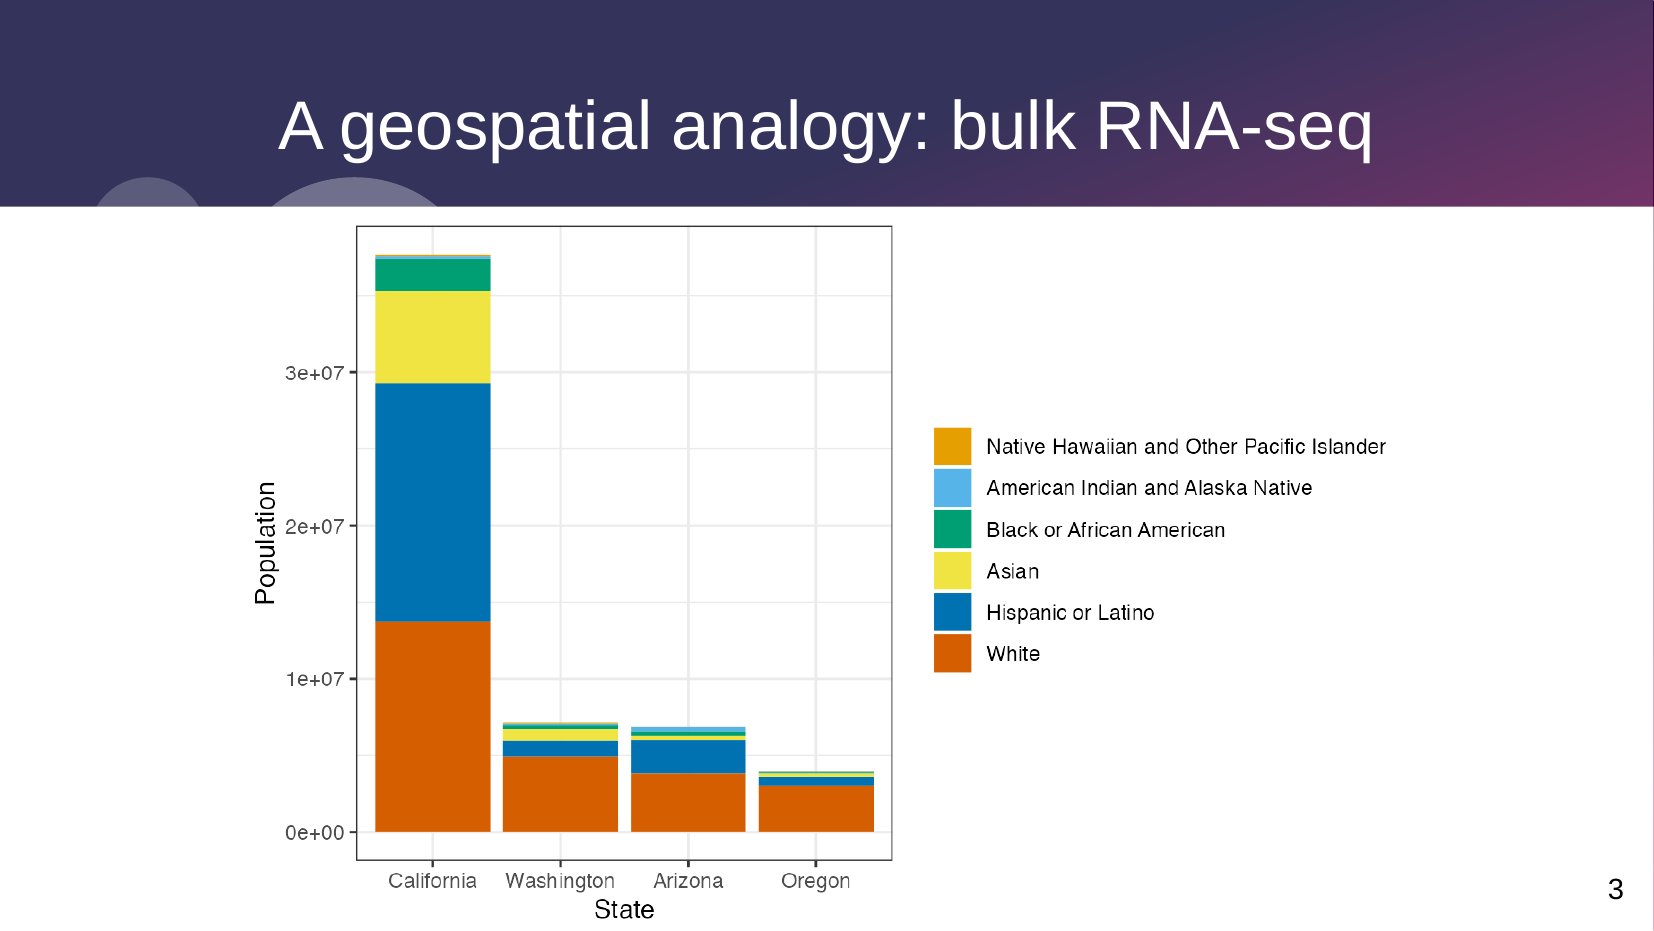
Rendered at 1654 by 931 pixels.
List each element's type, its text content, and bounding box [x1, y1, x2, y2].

picture [241, 212, 1412, 931]
title A geospatial analogy: bulk RNA-seq [88, 44, 1565, 207]
